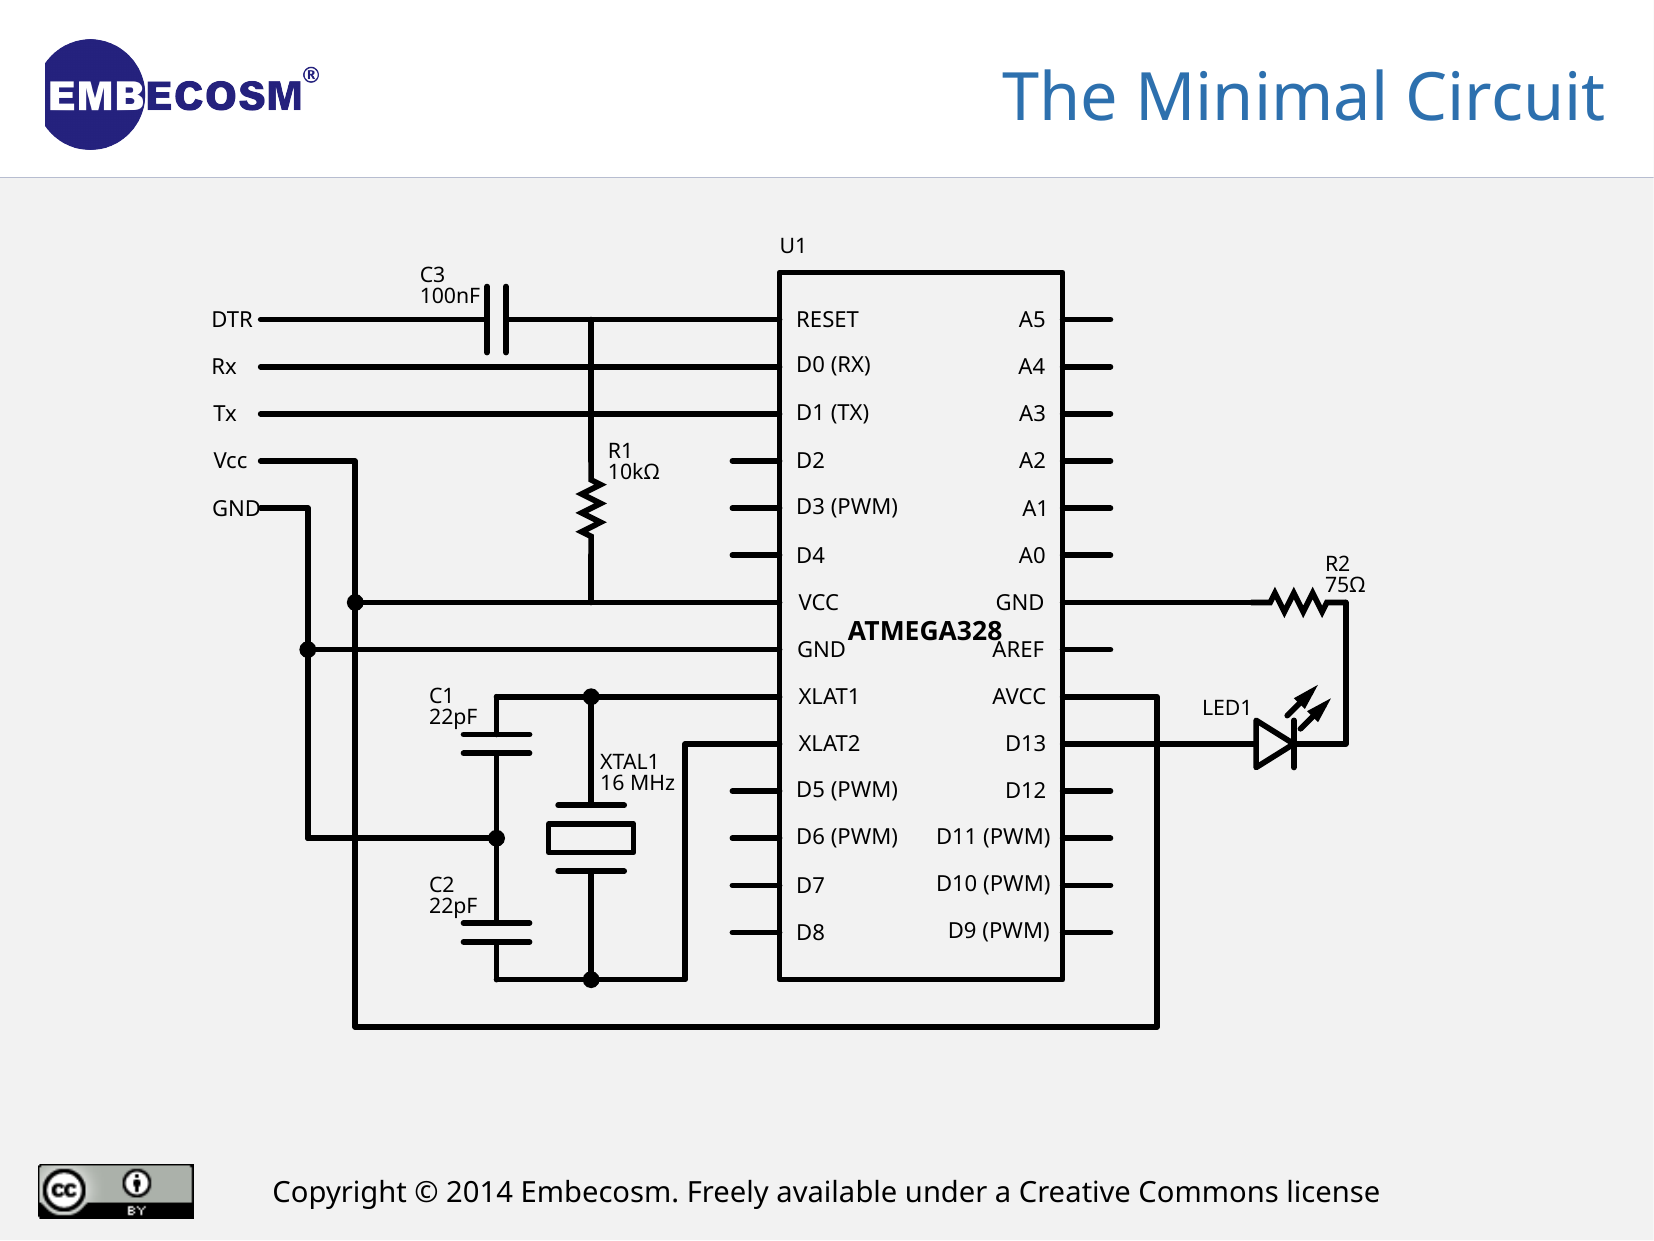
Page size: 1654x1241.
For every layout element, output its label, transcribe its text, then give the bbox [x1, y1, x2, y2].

title The Minimal Circuit [330, 23, 1607, 166]
picture [38, 1164, 194, 1219]
picture [45, 39, 319, 150]
picture [165, 177, 1489, 1123]
